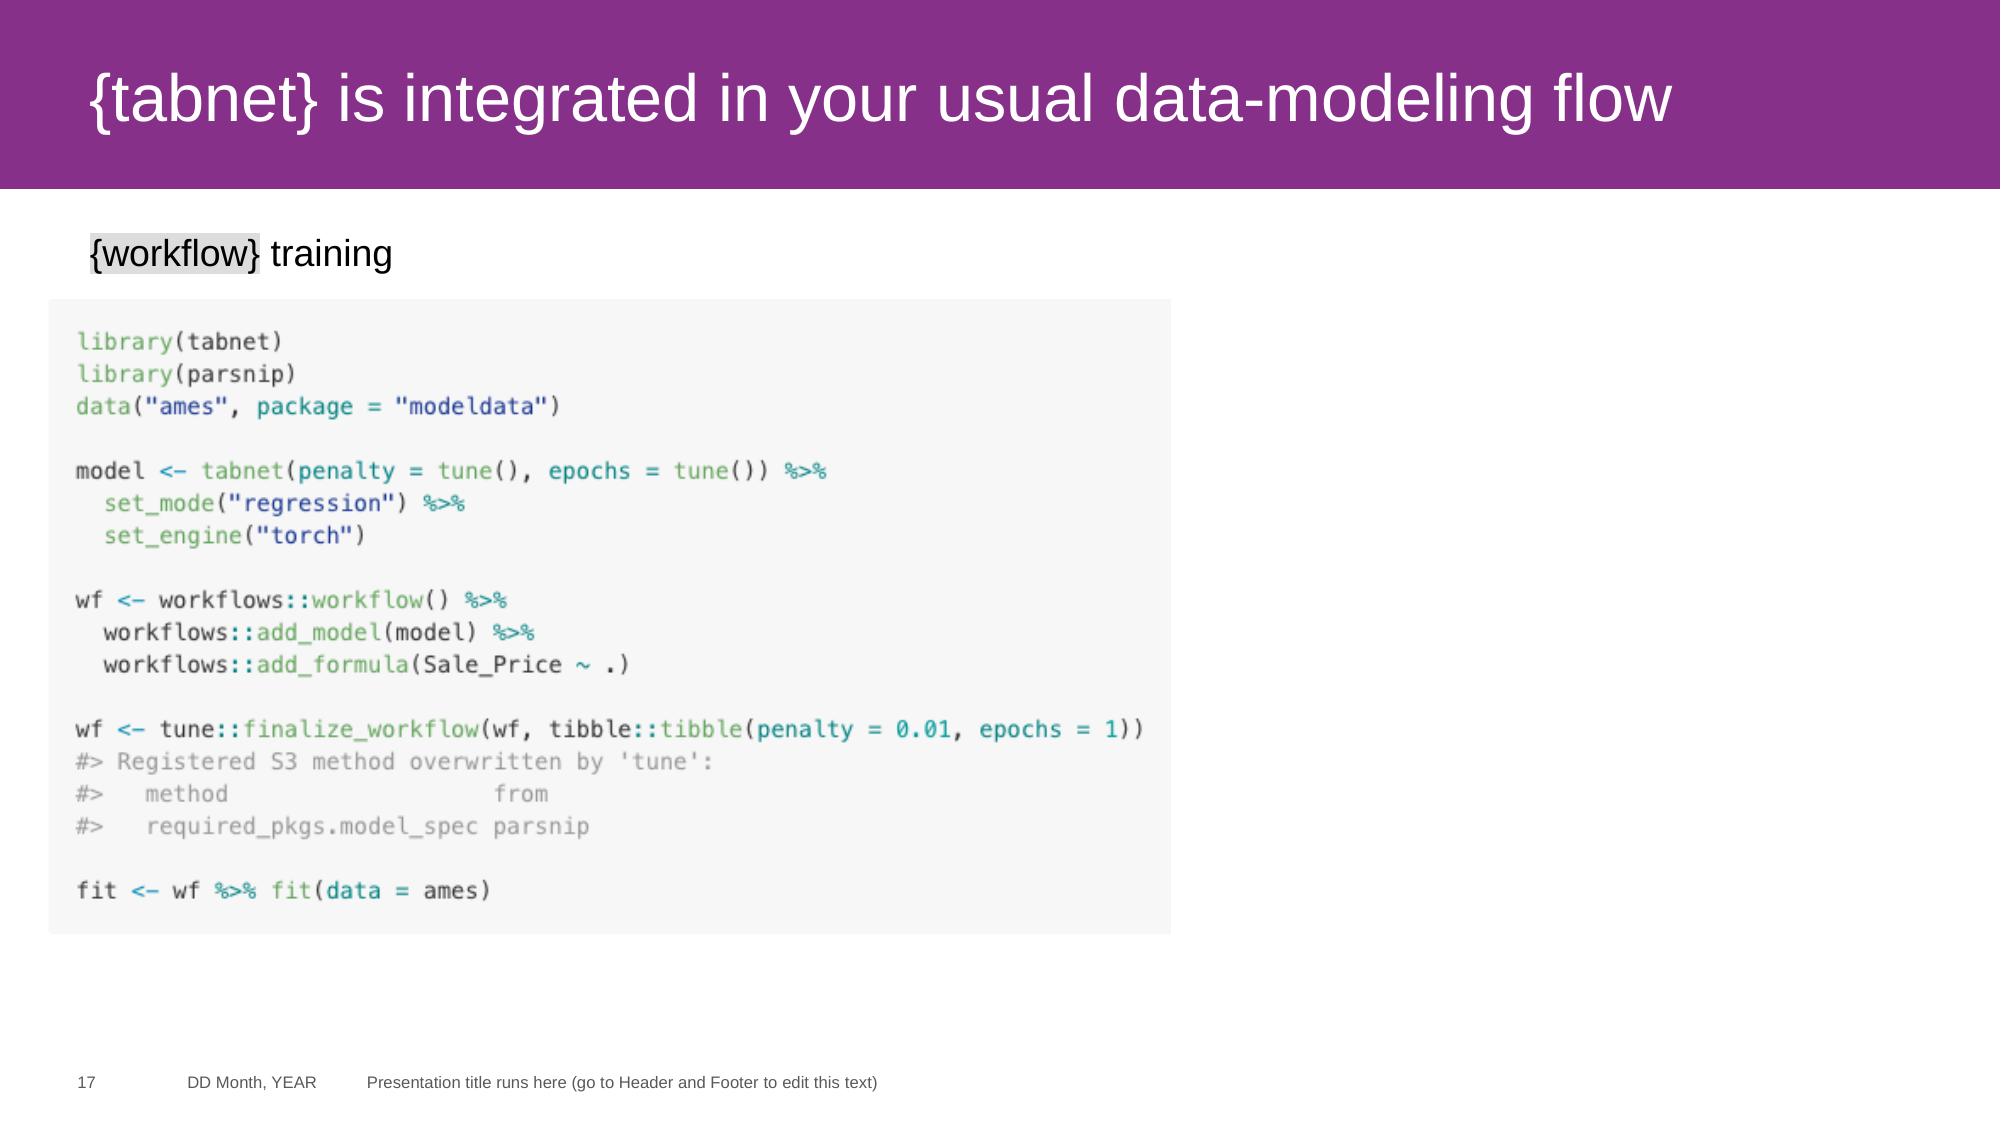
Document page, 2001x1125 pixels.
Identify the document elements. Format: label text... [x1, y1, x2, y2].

picture [37, 299, 1171, 938]
text_box Presentation title runs here (go to Header and Footer to edit this text) [366, 1057, 1728, 1093]
text_box {workflow} training [75, 224, 751, 282]
text_box DD Month, YEAR [127, 1057, 318, 1093]
text_box <number> [77, 1057, 126, 1093]
text_box {tabnet} is integrated in your usual data-modeling flow [0, 0, 2000, 189]
